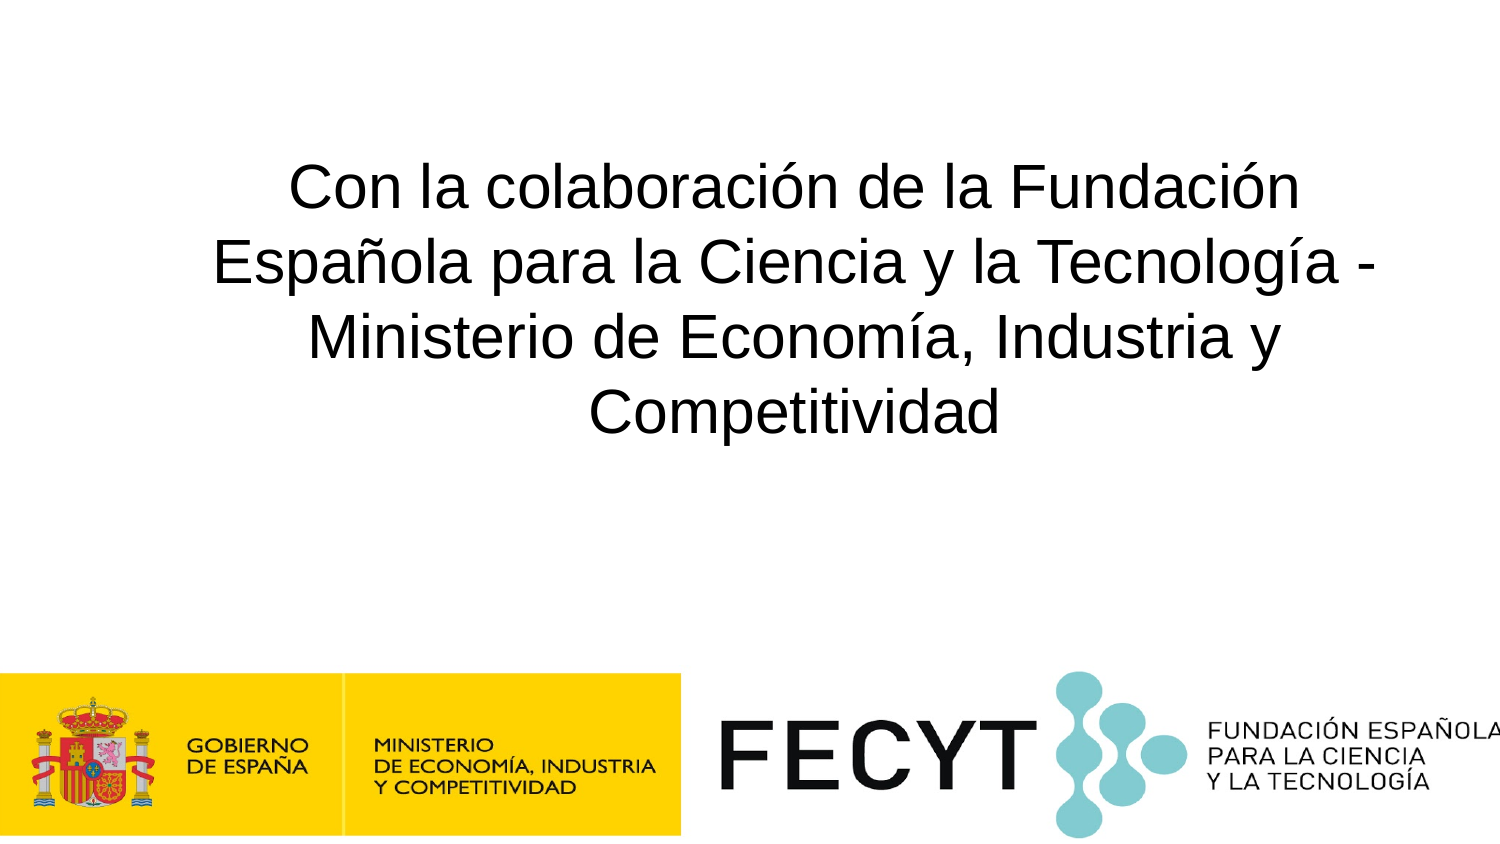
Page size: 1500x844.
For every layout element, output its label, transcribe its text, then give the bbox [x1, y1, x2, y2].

picture [0, 665, 1500, 844]
text_box Con la colaboración de la Fundación Española para la Ciencia y la Tecnología - Ministerio de Economía, Industria y Competitividad [163, 131, 1428, 506]
